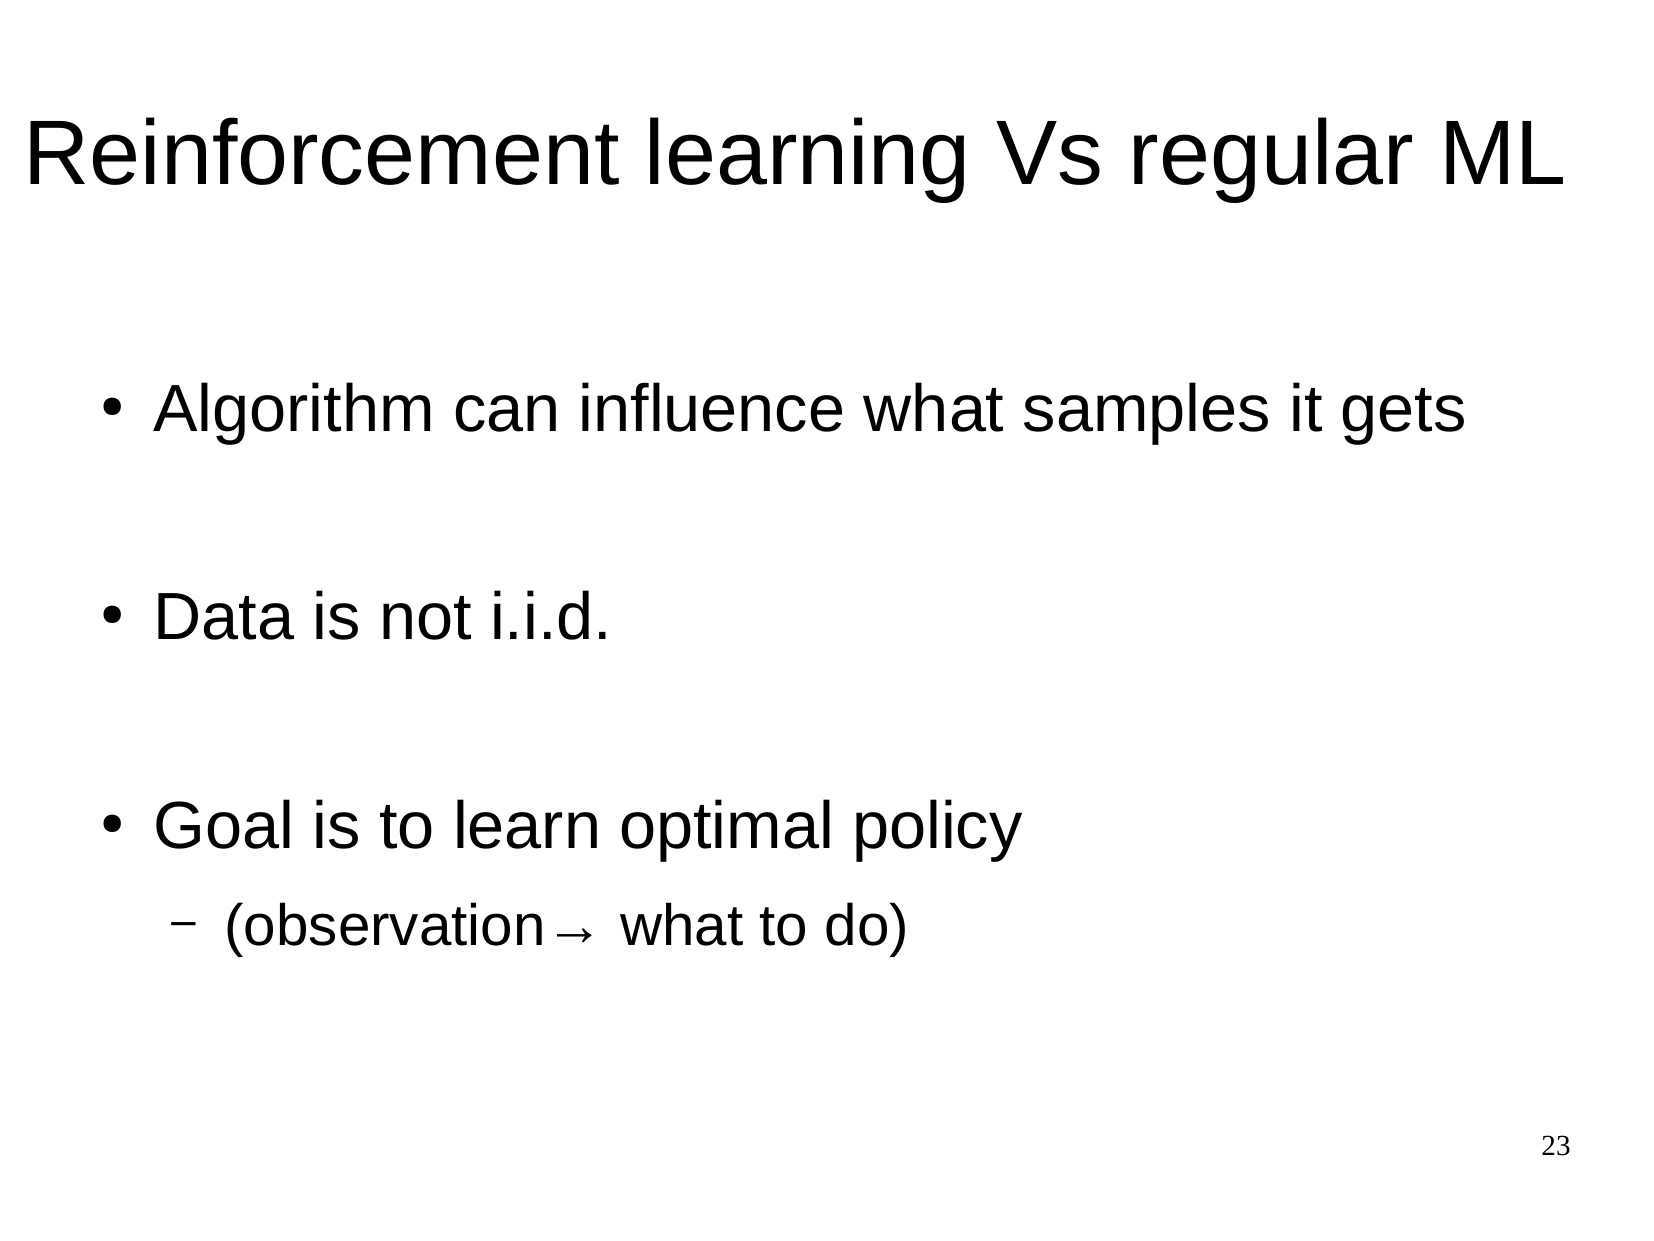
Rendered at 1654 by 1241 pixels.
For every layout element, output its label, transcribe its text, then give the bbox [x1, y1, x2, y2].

list Algorithm can influence what samples it gets Data is not i.i.d. Goal is to learn optimal policy (observation→ what to do) [82, 266, 1571, 1217]
title Reinforcement learning Vs regular ML [23, 49, 1654, 257]
